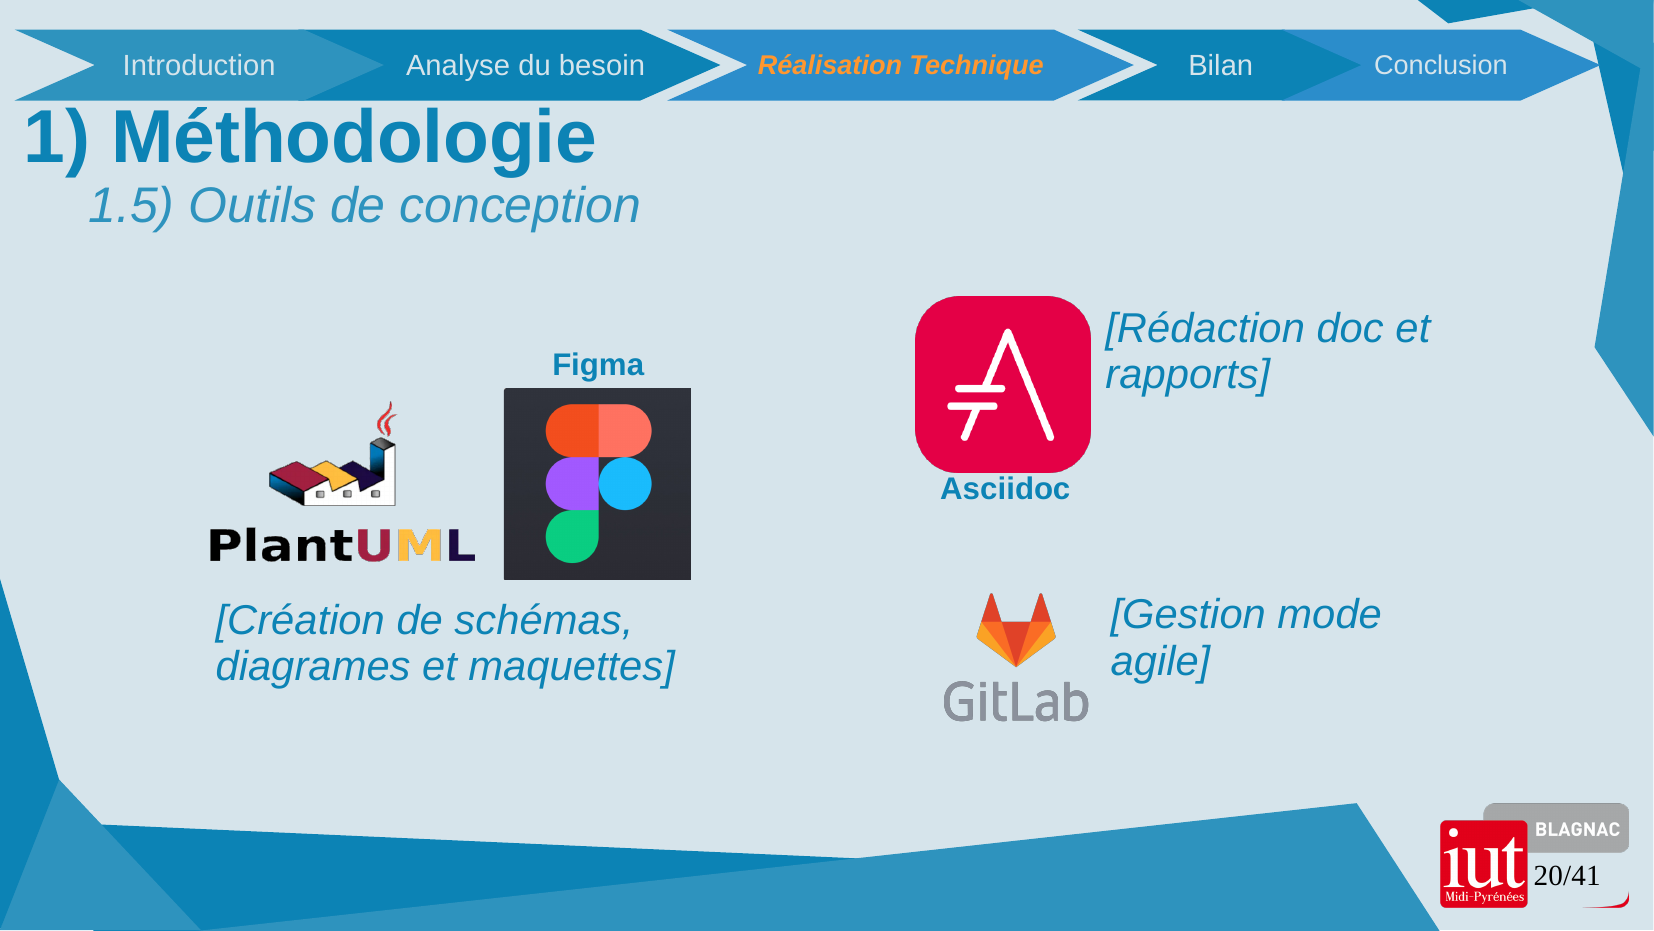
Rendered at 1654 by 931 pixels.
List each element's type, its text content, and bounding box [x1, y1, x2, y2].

text_box Figma [537, 340, 670, 390]
picture [915, 296, 1091, 473]
text_box [Gestion mode agile] [1095, 583, 1400, 692]
title 1.5) Outils de conception [88, 177, 1642, 234]
picture [206, 400, 479, 568]
picture [1440, 803, 1629, 908]
text_box Introduction [14, 29, 384, 101]
text_box Réalisation Technique [667, 29, 1134, 101]
text_box Conclusion [1281, 29, 1601, 101]
picture [503, 388, 691, 580]
text_box [Création de schémas, diagrames et maquettes] [200, 589, 718, 697]
text_box Asciidoc [925, 464, 1093, 514]
title 1) Méthodologie [23, 94, 1512, 179]
text_box Analyse du besoin [305, 29, 721, 101]
text_box [Rédaction doc et rapports] [1090, 296, 1466, 408]
picture [915, 564, 1117, 751]
text_box Bilan [1077, 29, 1359, 101]
